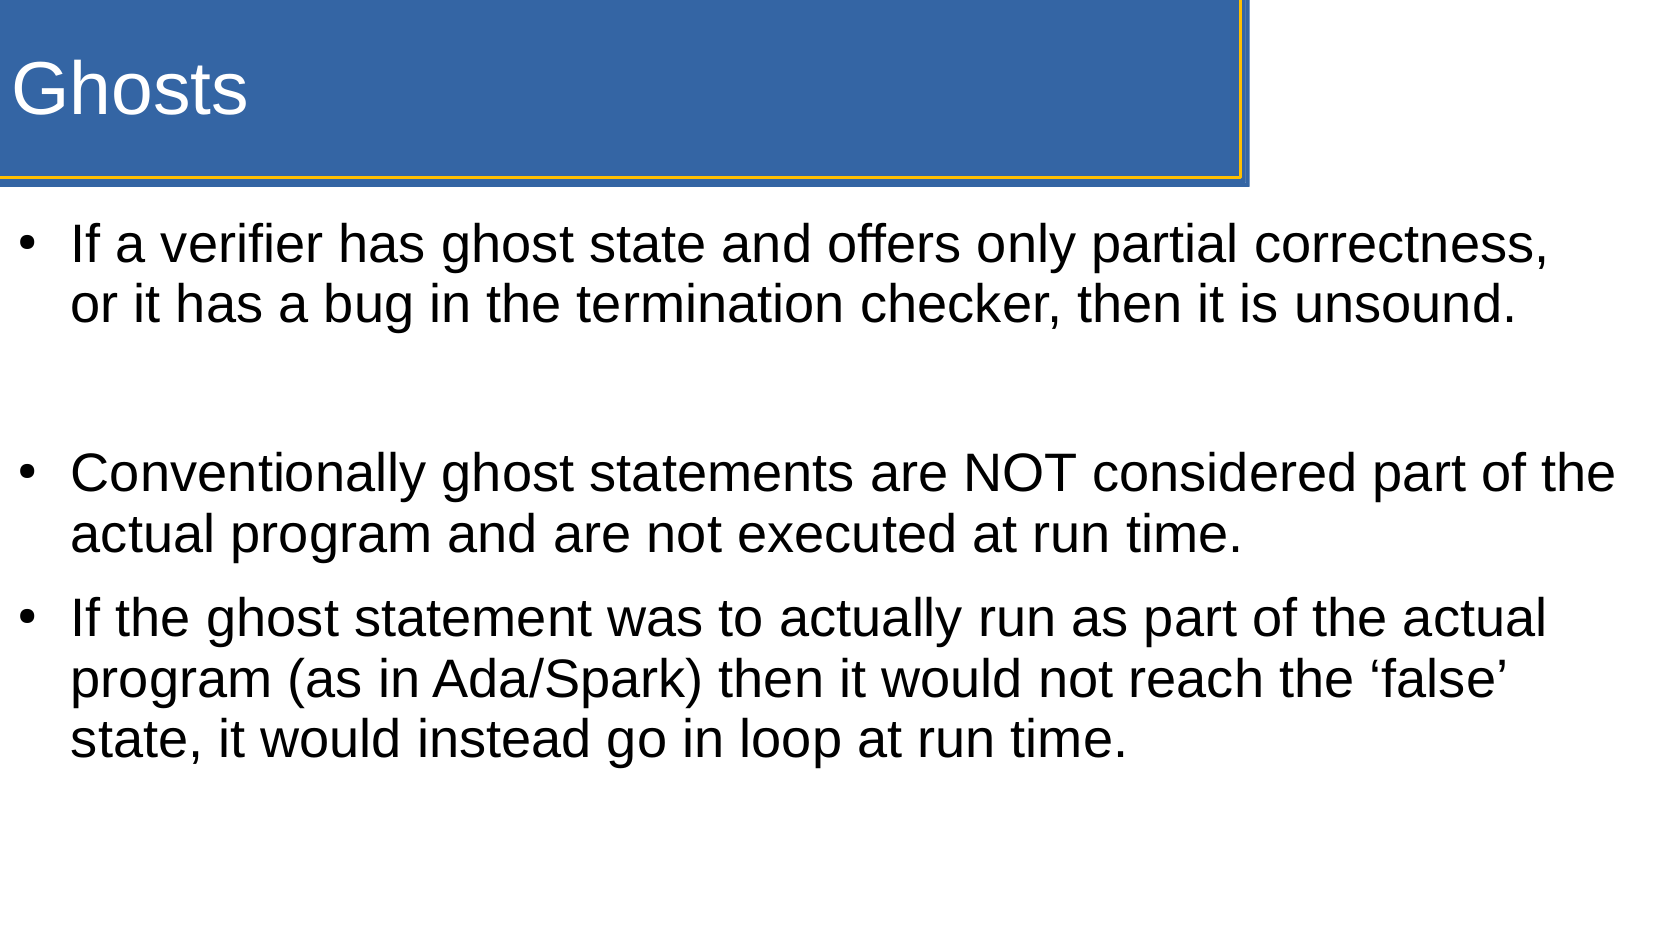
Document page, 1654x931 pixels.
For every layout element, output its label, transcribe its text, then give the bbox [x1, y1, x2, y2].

title Ghosts [11, 14, 1164, 163]
list If a verifier has ghost state and offers only partial correctness, or it has a bug in the termination checker, then it is unsound. Conventionally ghost statements are NOT considered part of the actual program and are not executed at run time. If the ghost statement was to actually run as part of the actual program (as in Ada/Spark) then it would not reach the ‘false’ state, it would instead go in loop at run time. [0, 213, 1651, 919]
